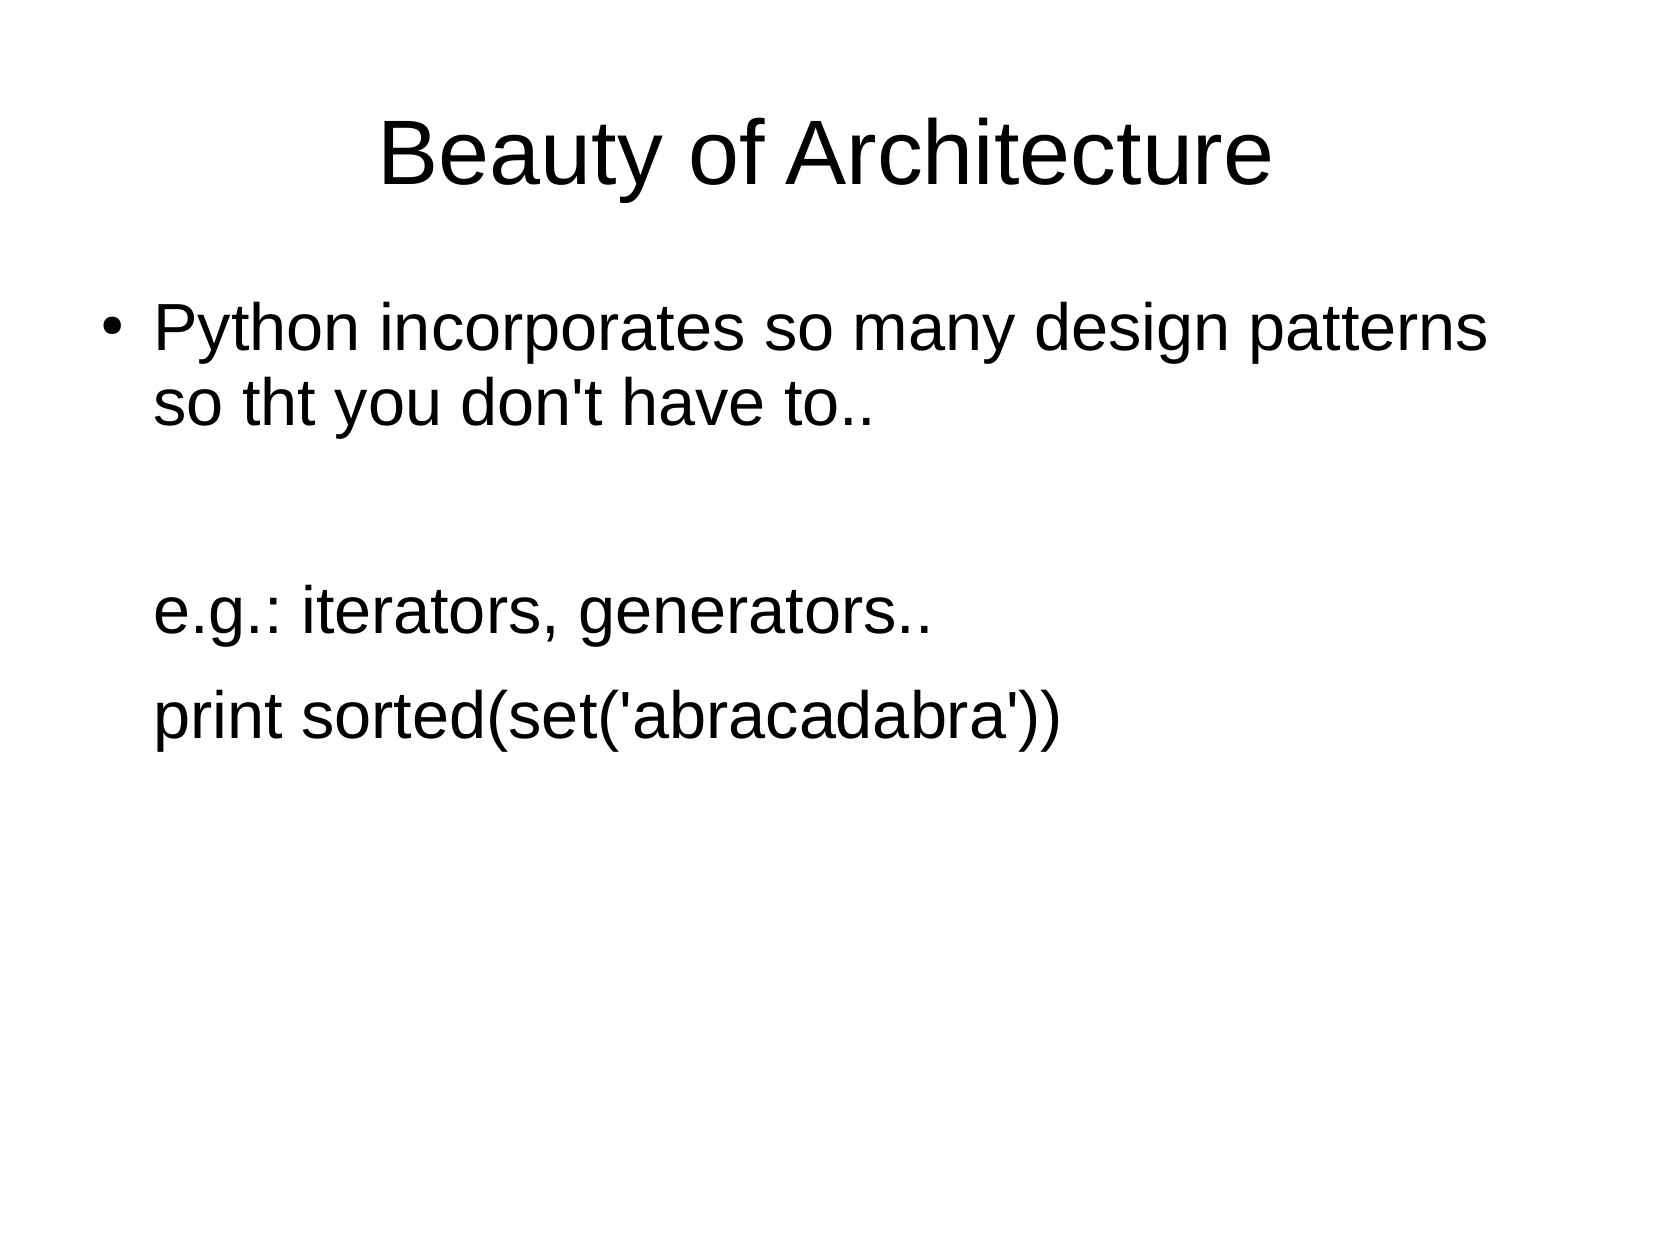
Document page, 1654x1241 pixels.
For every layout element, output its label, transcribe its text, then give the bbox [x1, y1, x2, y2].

title Beauty of Architecture [82, 49, 1571, 257]
list Python incorporates so many design patterns so tht you don't have to.. e.g.: iterators, generators.. print sorted(set('abracadabra')) [82, 290, 1571, 1109]
